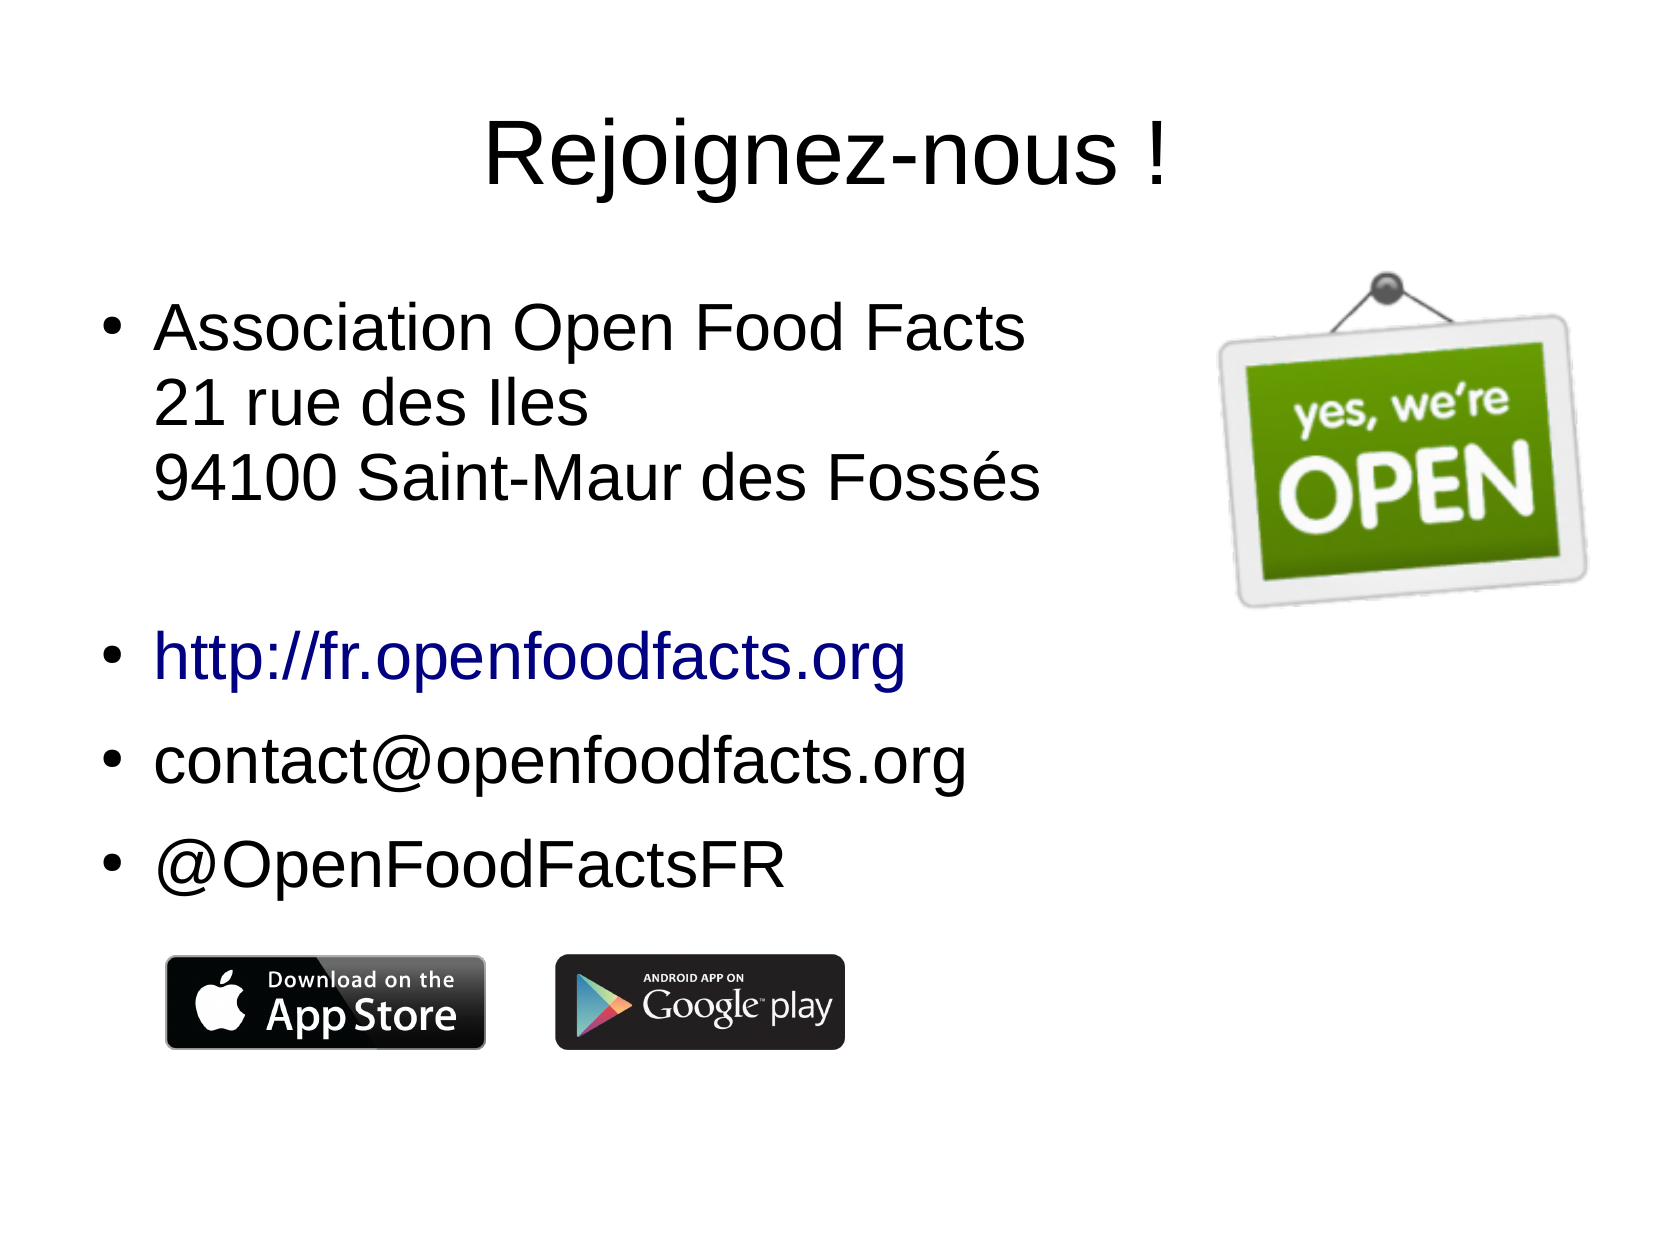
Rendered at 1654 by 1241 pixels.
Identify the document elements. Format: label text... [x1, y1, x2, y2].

picture [555, 954, 845, 1051]
picture [1215, 253, 1592, 631]
title Rejoignez-nous ! [82, 49, 1571, 257]
picture [165, 955, 486, 1051]
list Association Open Food Facts 21 rue des Iles 94100 Saint-Maur des Fossés http://fr.openfoodfacts.org contact@openfoodfacts.org @OpenFoodFactsFR [82, 290, 1571, 1159]
